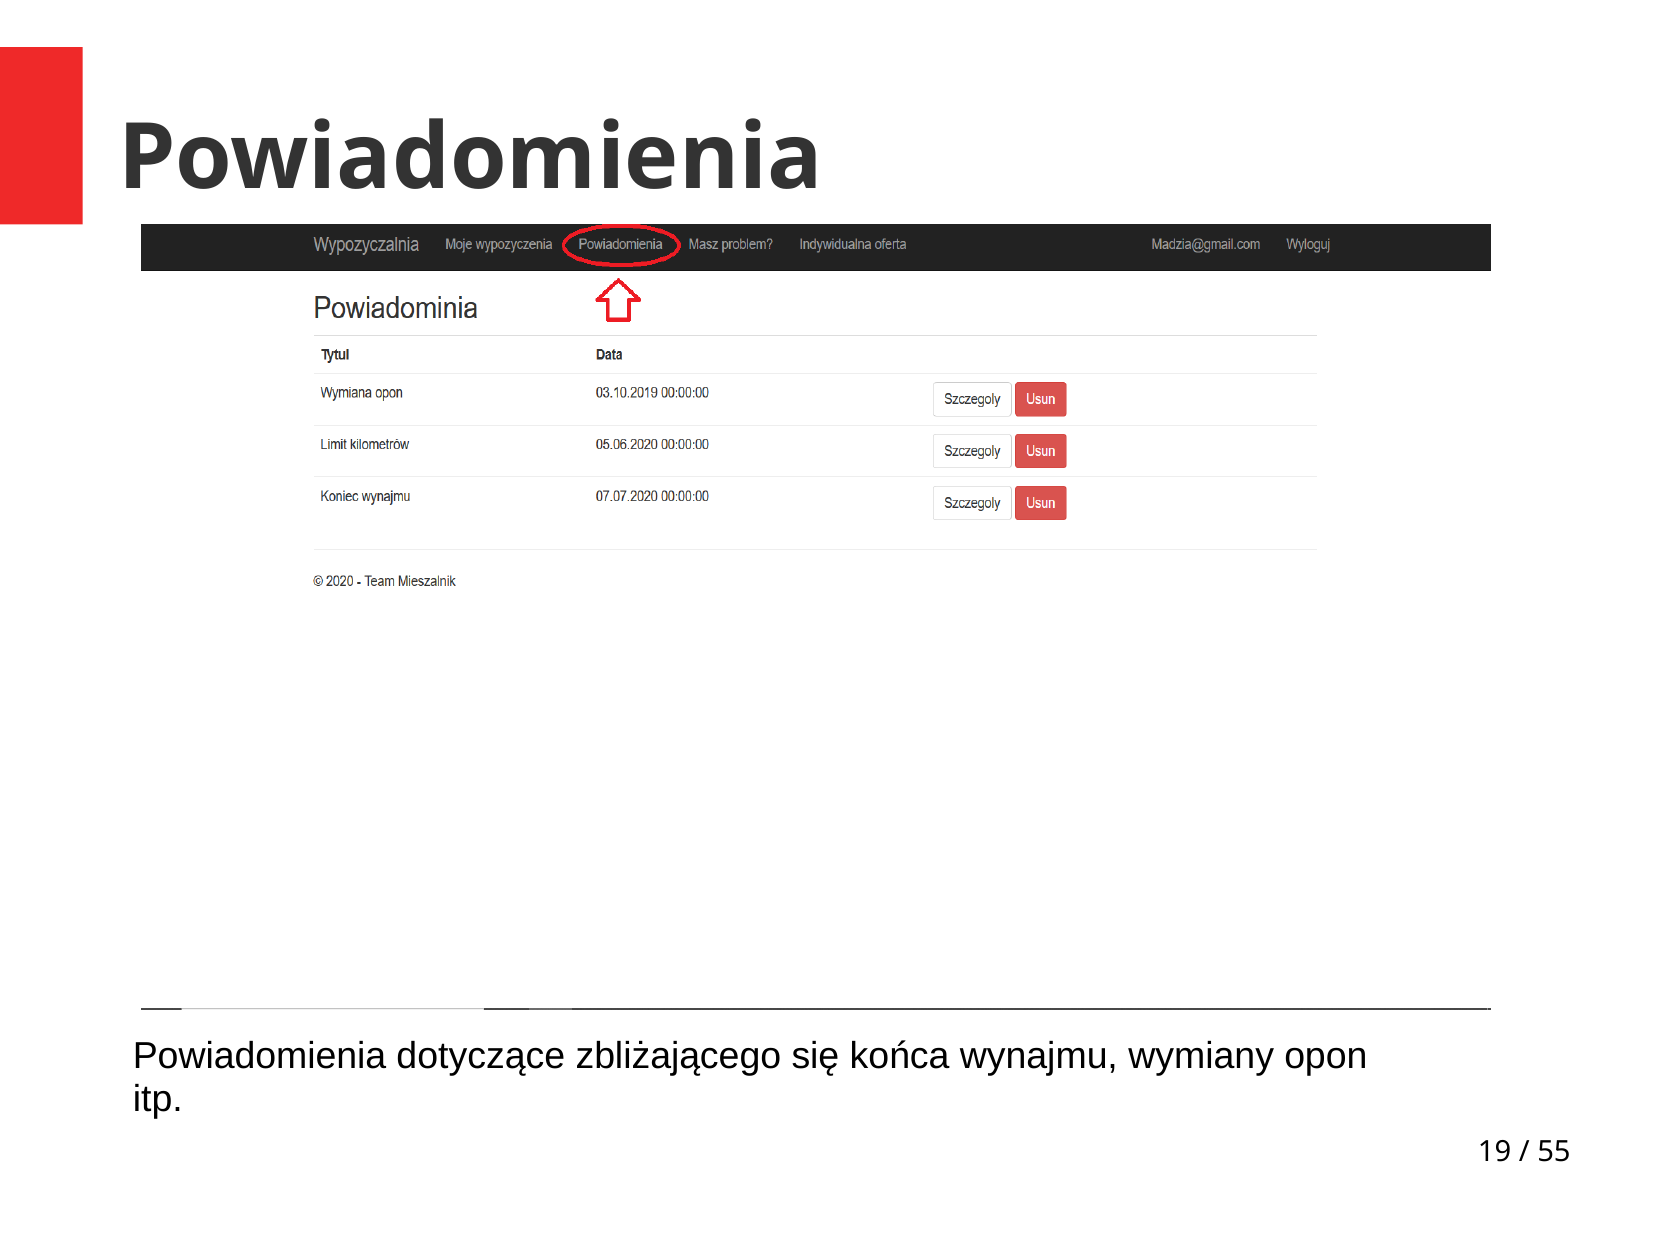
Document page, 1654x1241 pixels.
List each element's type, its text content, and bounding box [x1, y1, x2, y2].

title Powiadomienia [118, 49, 1571, 257]
picture [141, 224, 1493, 1114]
text_box Powiadomienia dotyczące zbliżającego się końca wynajmu, wymiany opon itp. [118, 1027, 1441, 1126]
